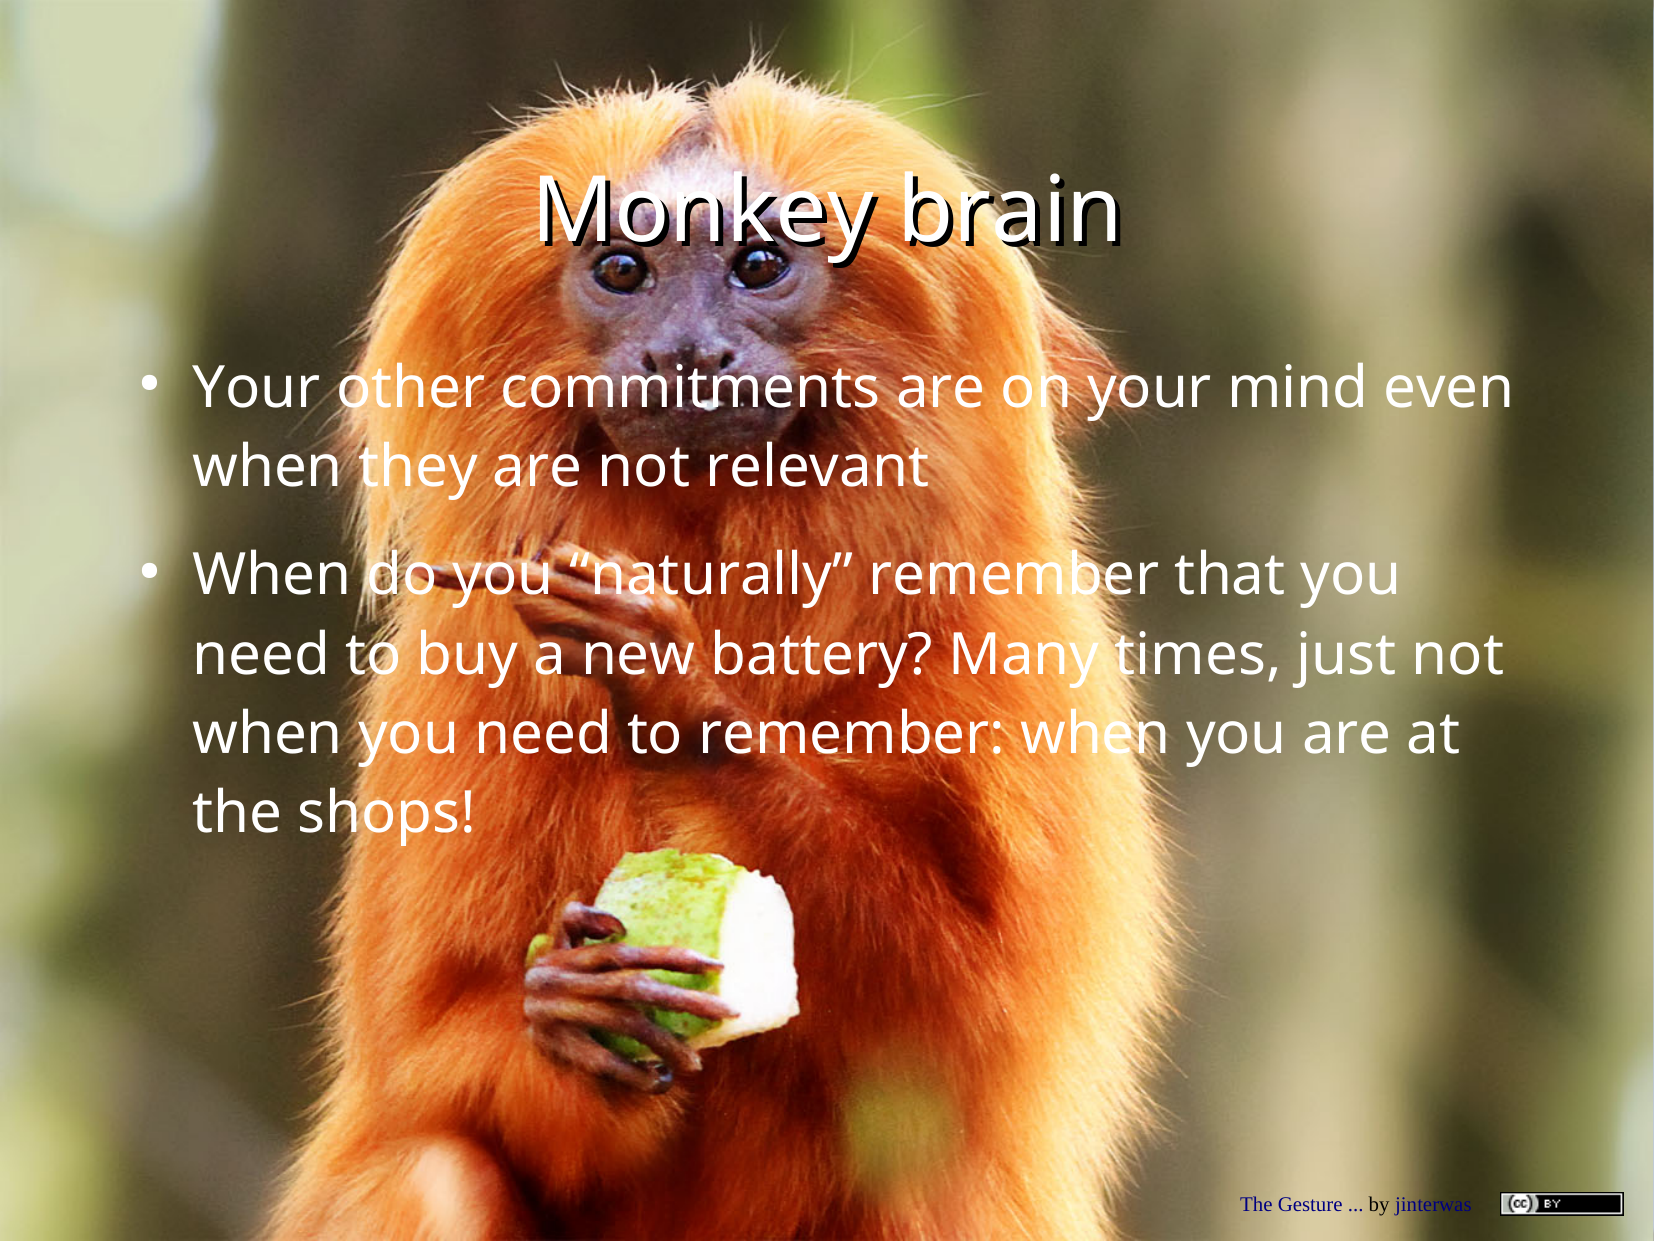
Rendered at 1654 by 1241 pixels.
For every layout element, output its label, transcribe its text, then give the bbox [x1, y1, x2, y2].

picture [0, 0, 1654, 1241]
text_box The Gesture ... by jinterwas [1240, 1193, 1490, 1217]
title Monkey brain [121, 102, 1534, 310]
list Your other commitments are on your mind even when they are not relevant When do you “naturally” remember that you need to buy a new battery? Many times, just not when you need to remember: when you are at the shops! [121, 344, 1534, 1127]
